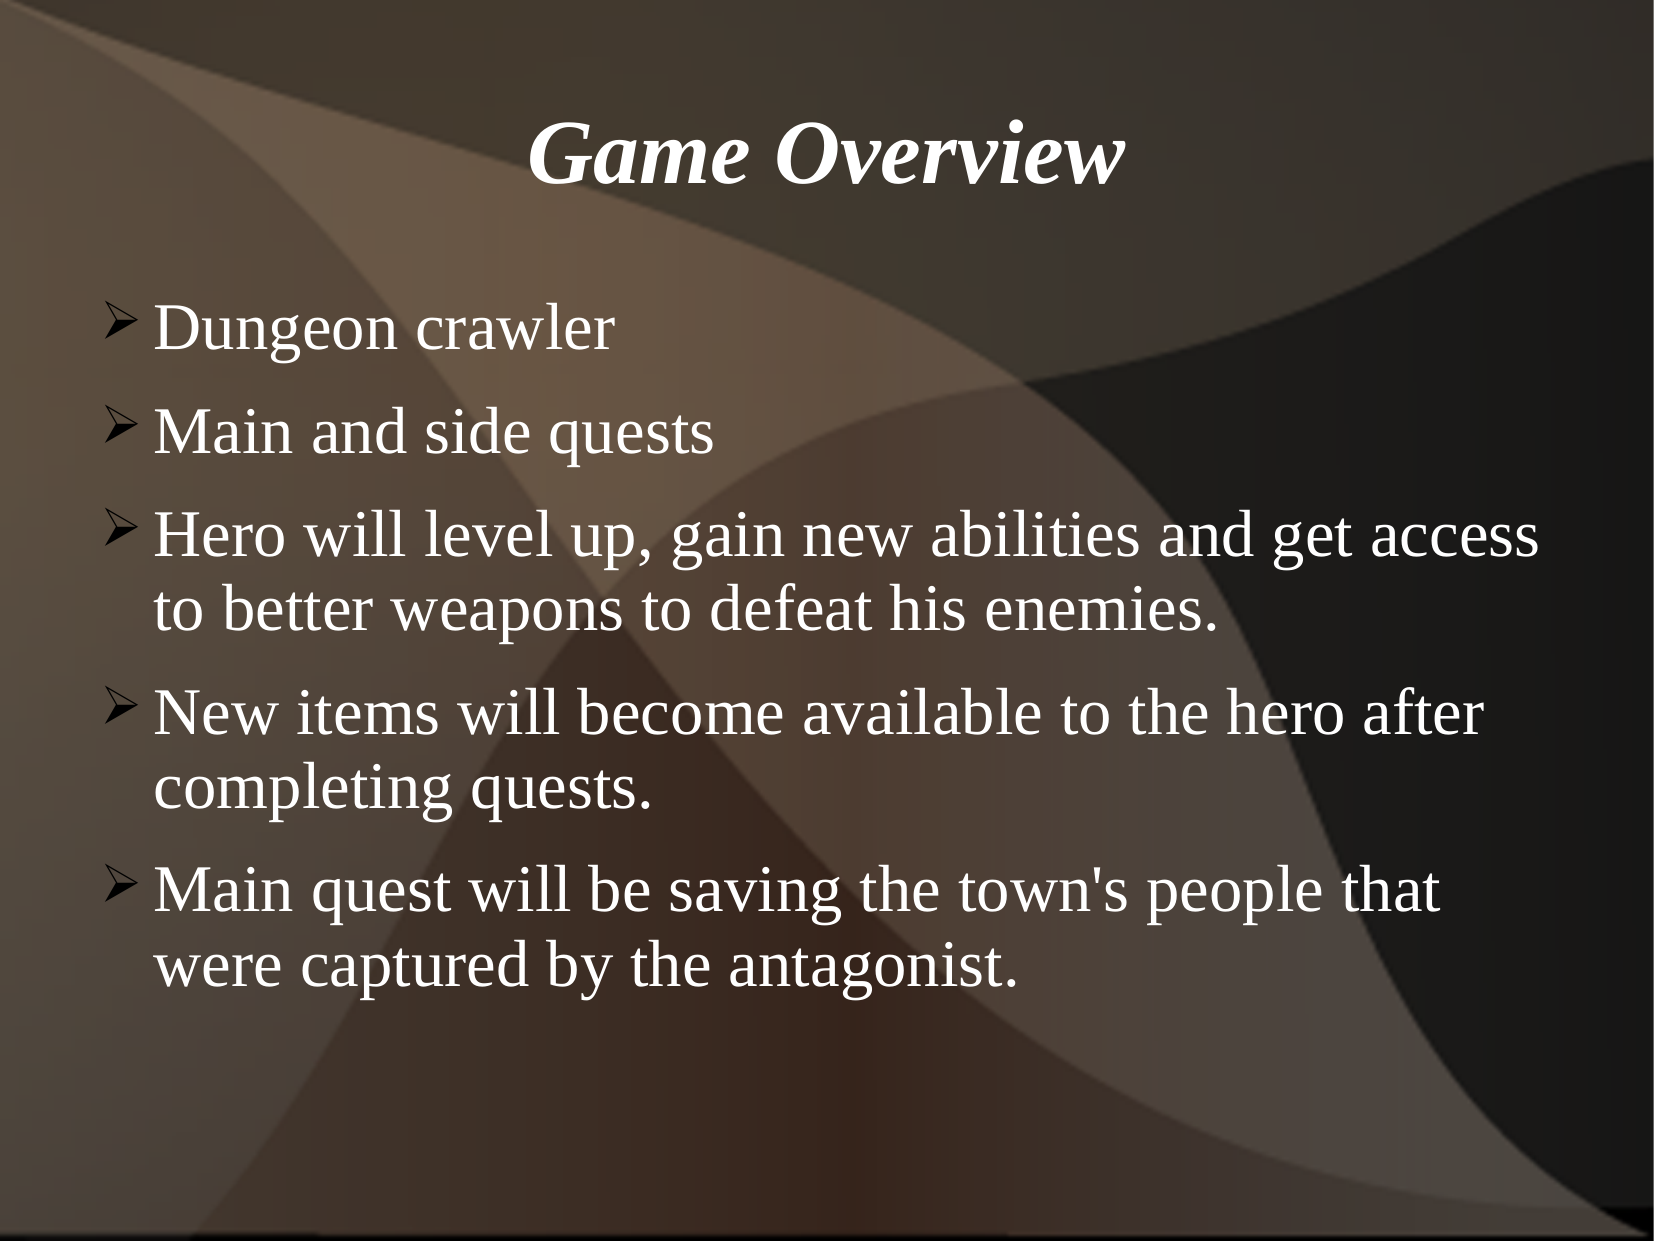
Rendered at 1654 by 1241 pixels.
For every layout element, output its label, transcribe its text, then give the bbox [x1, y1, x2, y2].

list Dungeon crawler Main and side quests Hero will level up, gain new abilities and get access to better weapons to defeat his enemies. New items will become available to the hero after completing quests. Main quest will be saving the town's people that were captured by the antagonist. [82, 290, 1571, 1001]
picture [0, 0, 1654, 1241]
title Game Overview [82, 49, 1571, 257]
